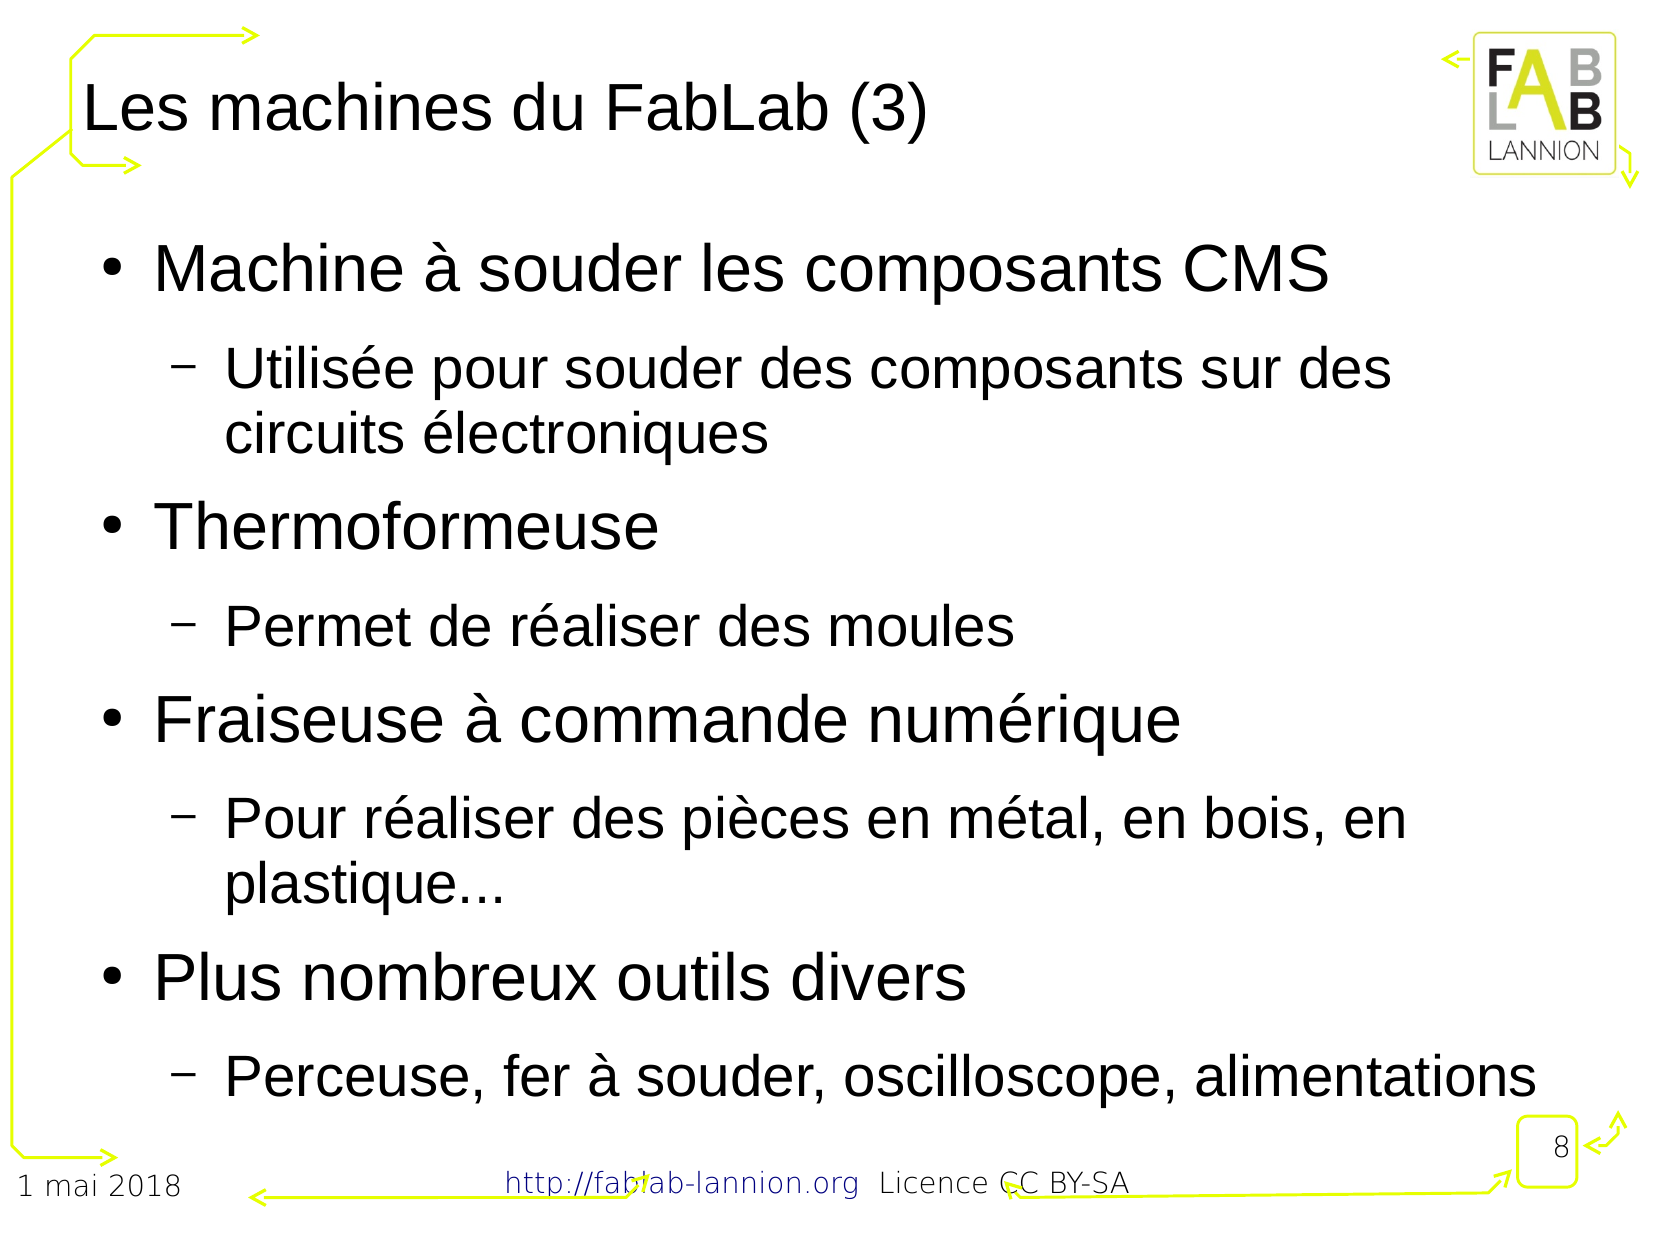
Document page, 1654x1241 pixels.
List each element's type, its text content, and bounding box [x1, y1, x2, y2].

title Les machines du FabLab (3) [82, 49, 1441, 166]
list Machine à souder les composants CMS Utilisée pour souder des composants sur des circuits électroniques Thermoformeuse Permet de réaliser des moules Fraiseuse à commande numérique Pour réaliser des pièces en métal, en bois, en plastique... Plus nombreux outils divers Perceuse, fer à souder, oscilloscope, alimentations [82, 231, 1571, 1123]
picture [1470, 29, 1619, 178]
